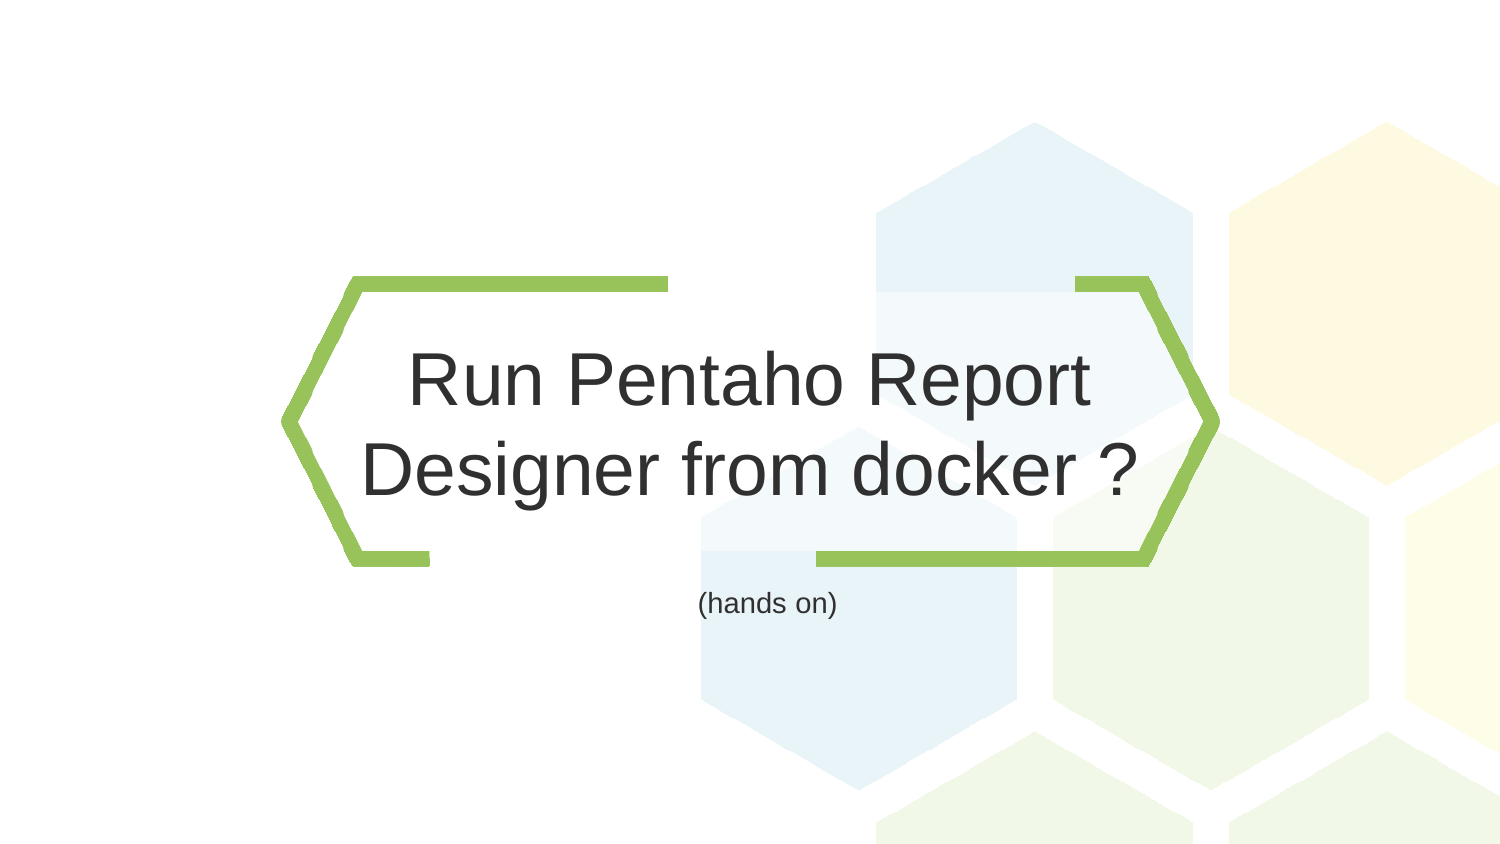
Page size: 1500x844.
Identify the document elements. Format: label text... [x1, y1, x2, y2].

picture [0, 0, 1500, 844]
subtitle (hands on) [51, 569, 1449, 786]
title Run Pentaho Report Designer from docker ? [300, 300, 1201, 541]
